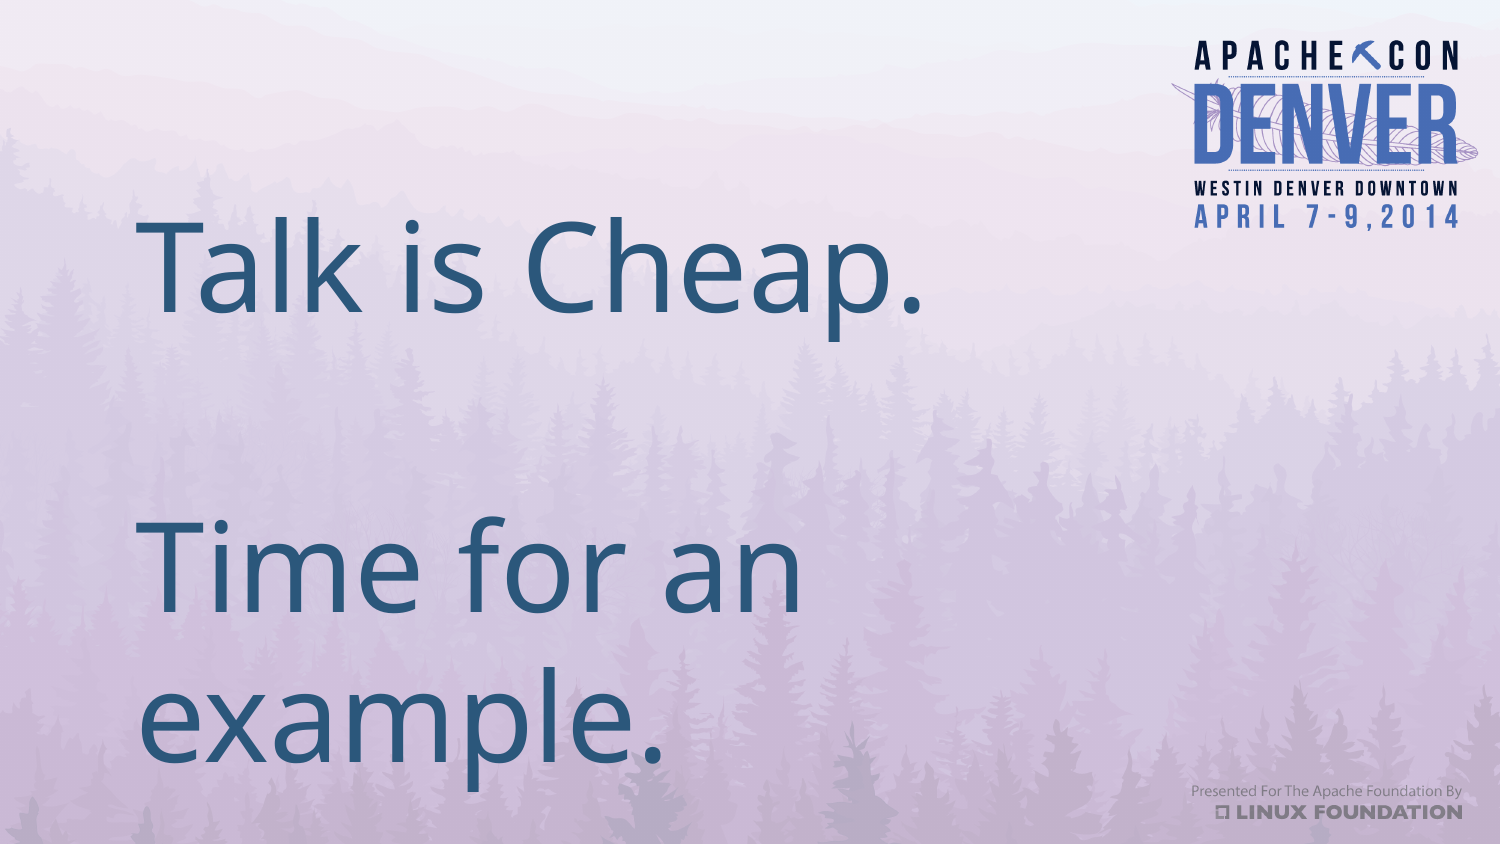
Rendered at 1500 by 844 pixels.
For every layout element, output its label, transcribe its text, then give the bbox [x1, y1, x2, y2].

picture [0, 0, 1500, 844]
text_box Talk is Cheap. Time for an example. [120, 180, 1261, 631]
